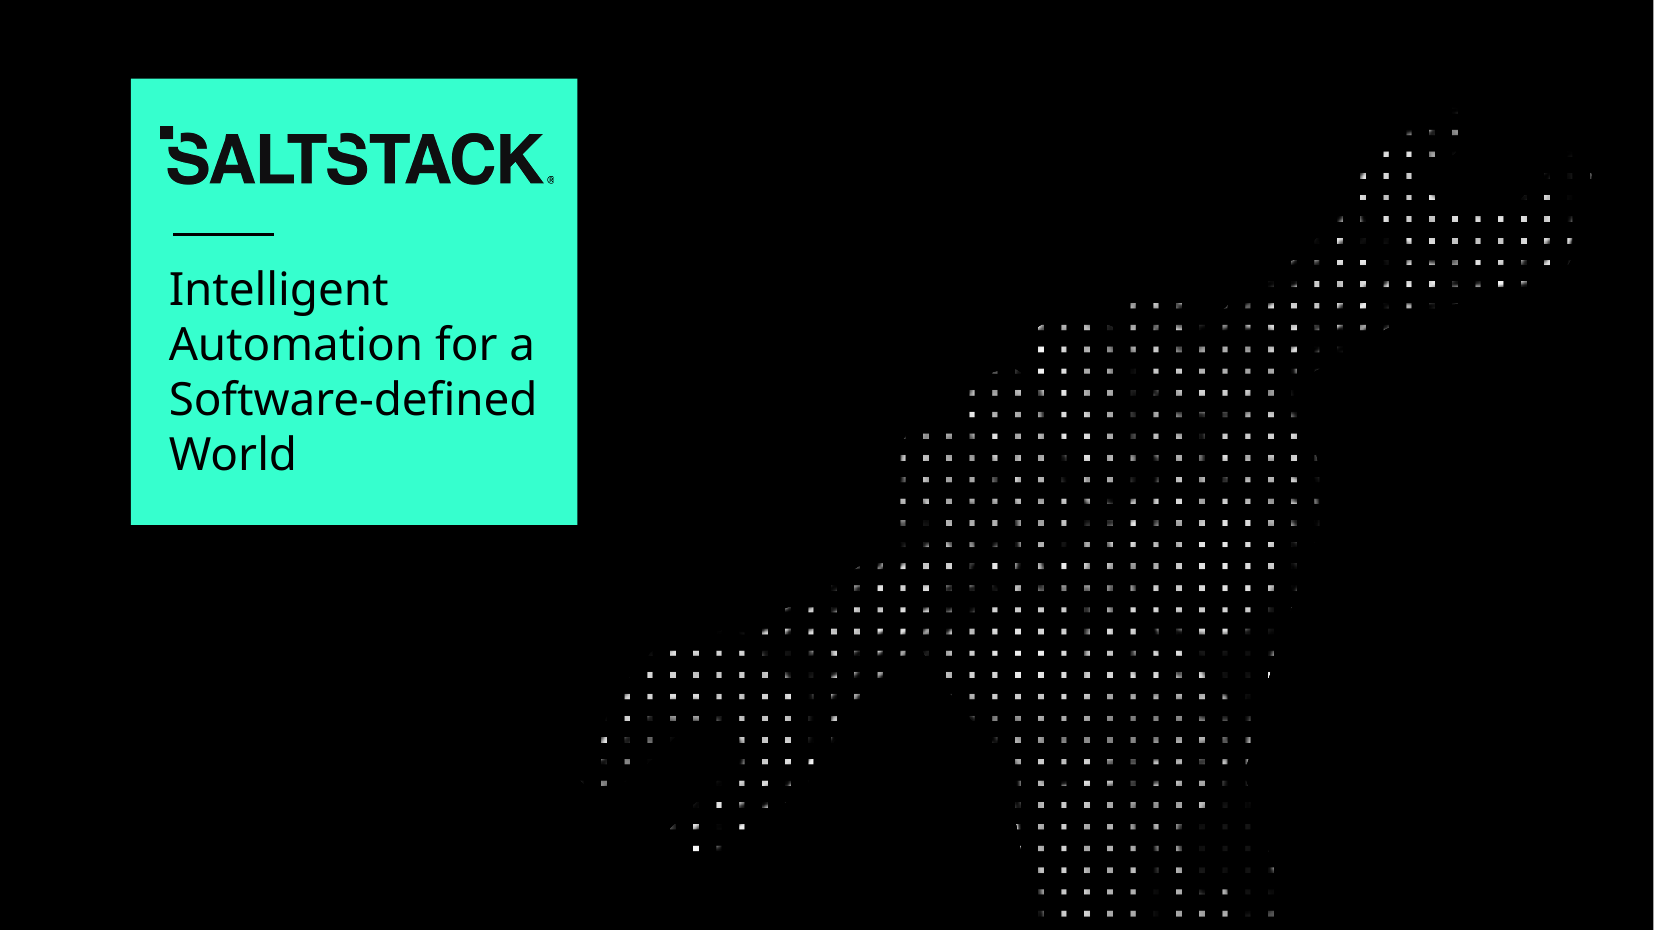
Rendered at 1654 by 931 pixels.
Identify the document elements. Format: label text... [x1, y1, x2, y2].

text_box [130, 78, 578, 525]
text_box Intelligent Automation for a Software-defined World [162, 269, 556, 471]
picture [580, 107, 1592, 931]
picture [160, 92, 554, 217]
